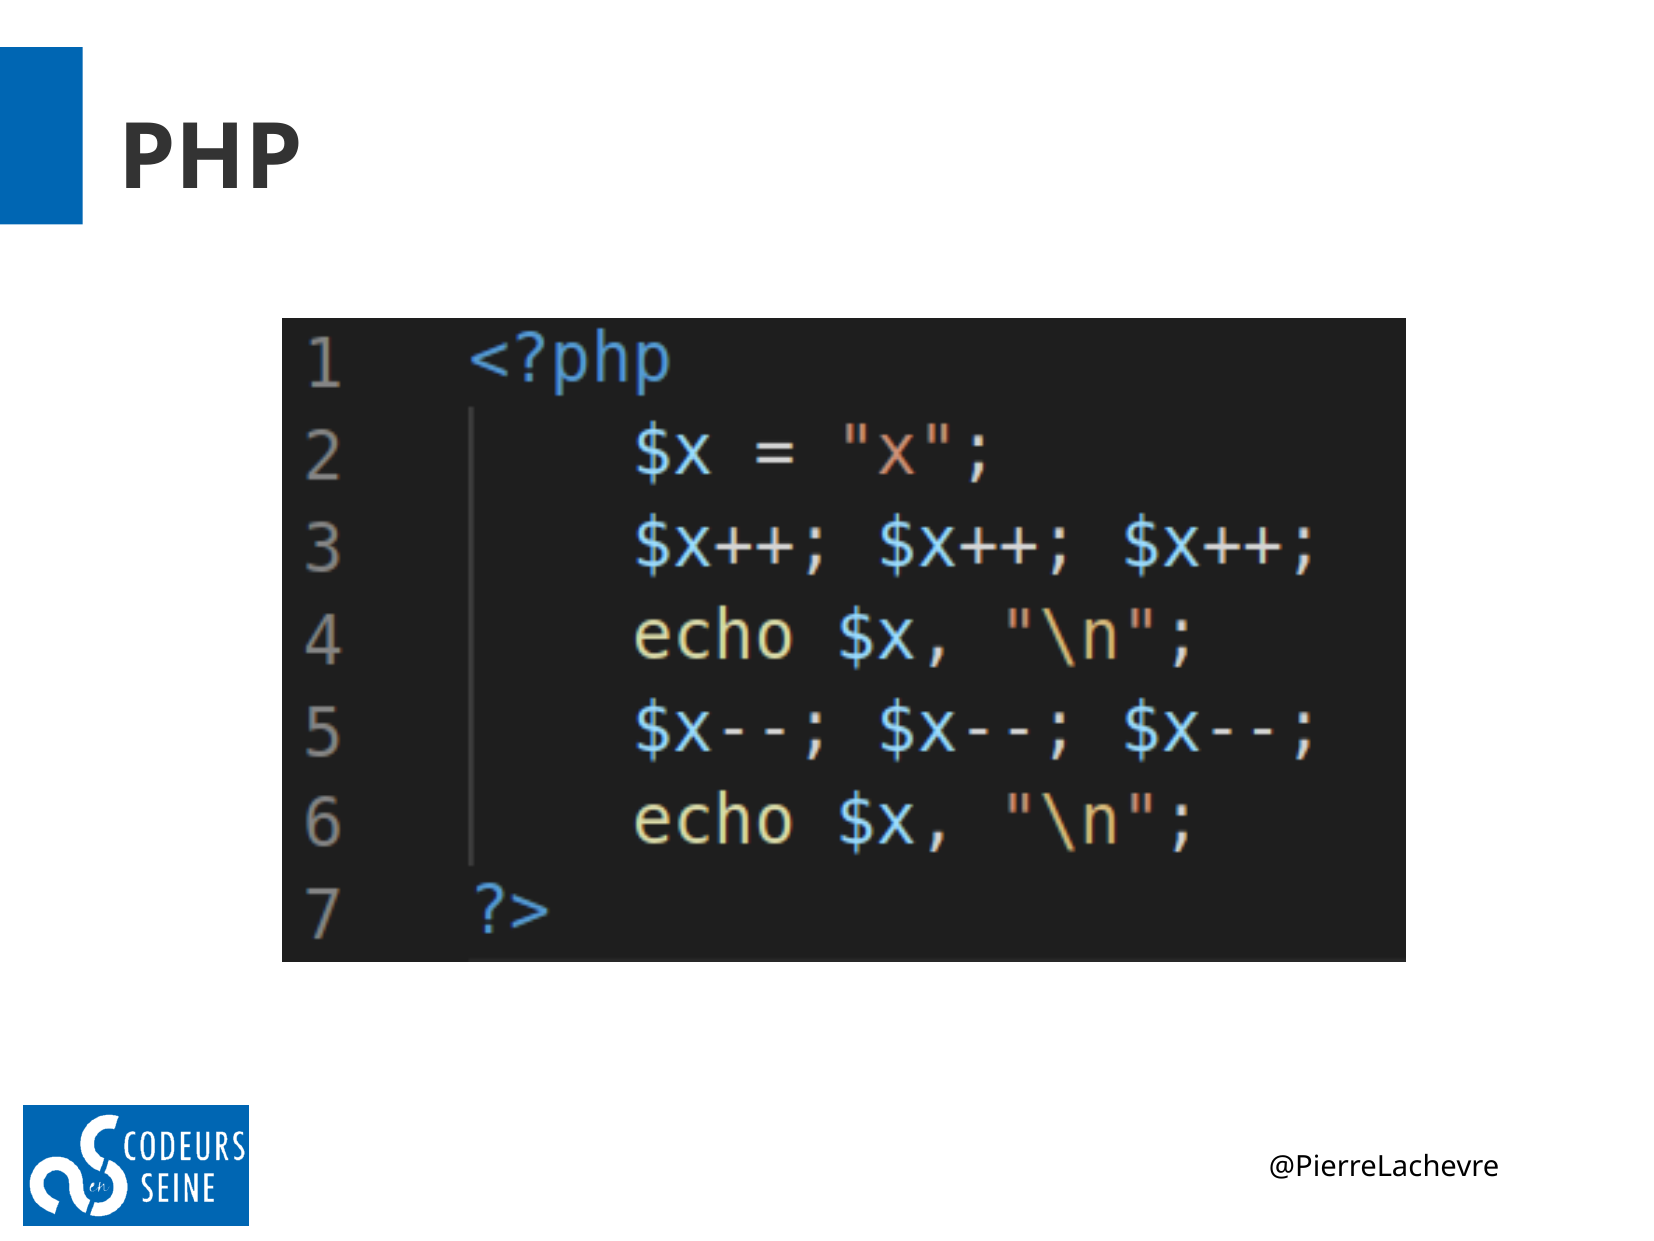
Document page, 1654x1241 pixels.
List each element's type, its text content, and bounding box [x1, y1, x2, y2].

picture [23, 1105, 249, 1226]
picture [282, 318, 1406, 962]
title PHP [118, 49, 1571, 257]
